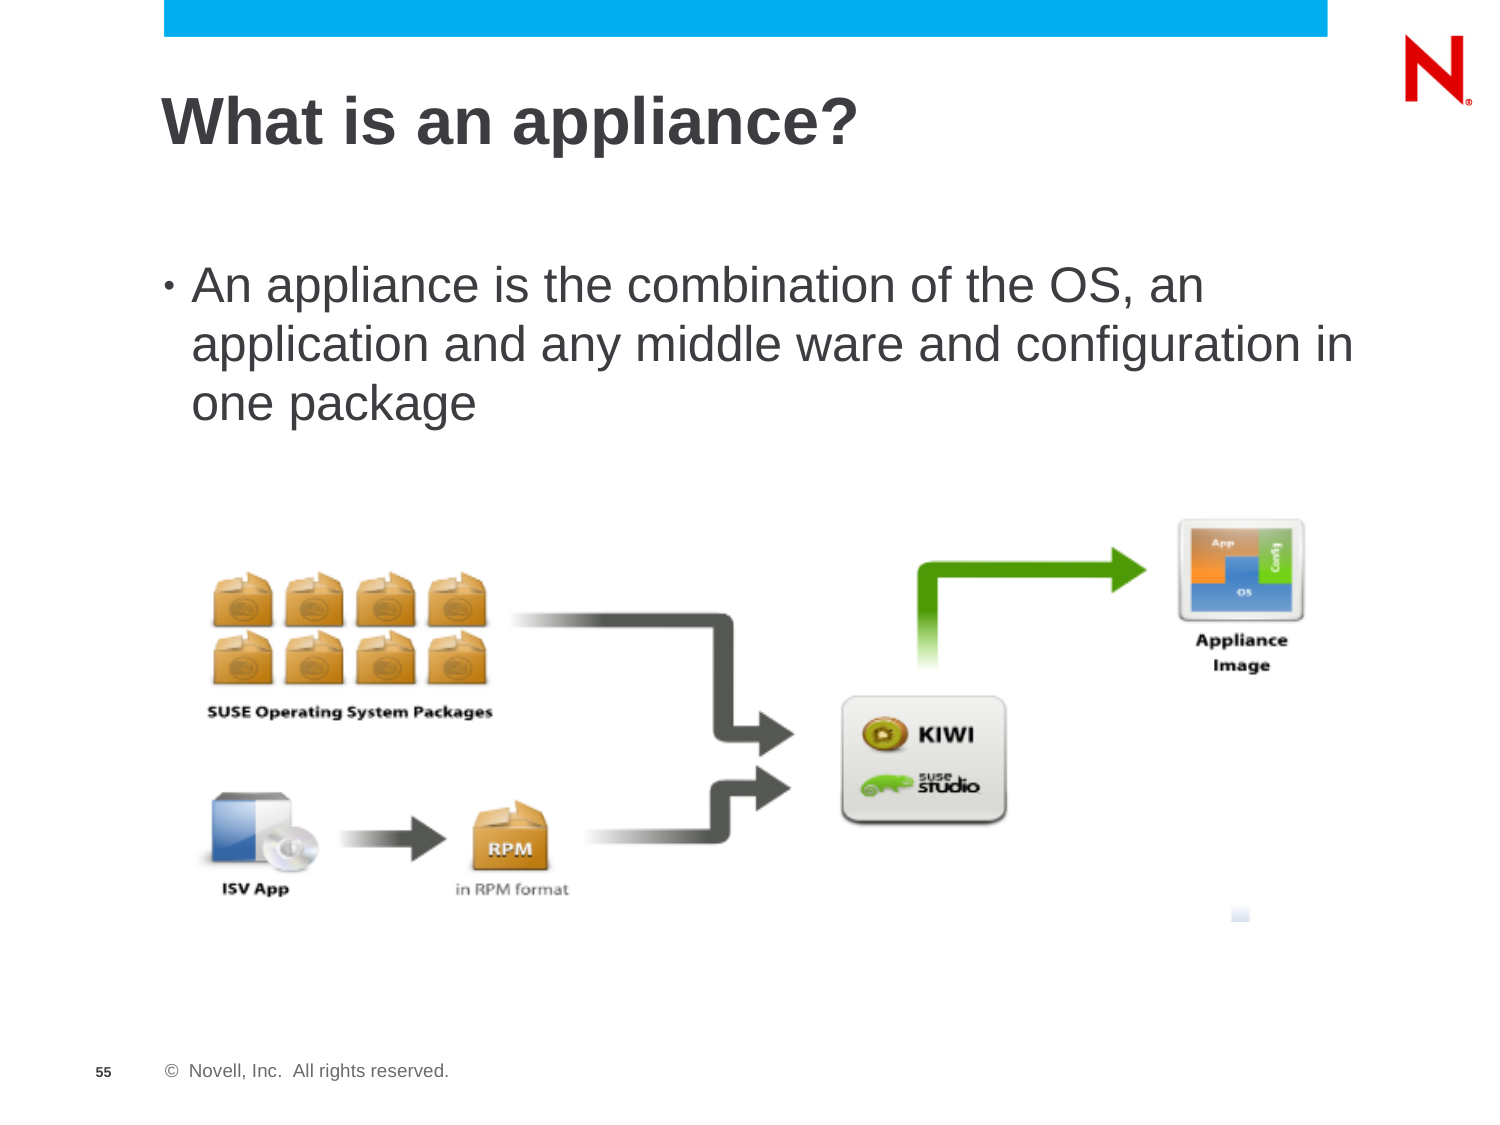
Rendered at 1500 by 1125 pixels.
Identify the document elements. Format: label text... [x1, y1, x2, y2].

title What is an appliance? [161, 41, 1383, 205]
picture [1403, 32, 1473, 107]
list An appliance is the combination of the OS, an application and any middle ware and configuration in one package [163, 254, 1404, 485]
picture [167, 504, 1349, 922]
